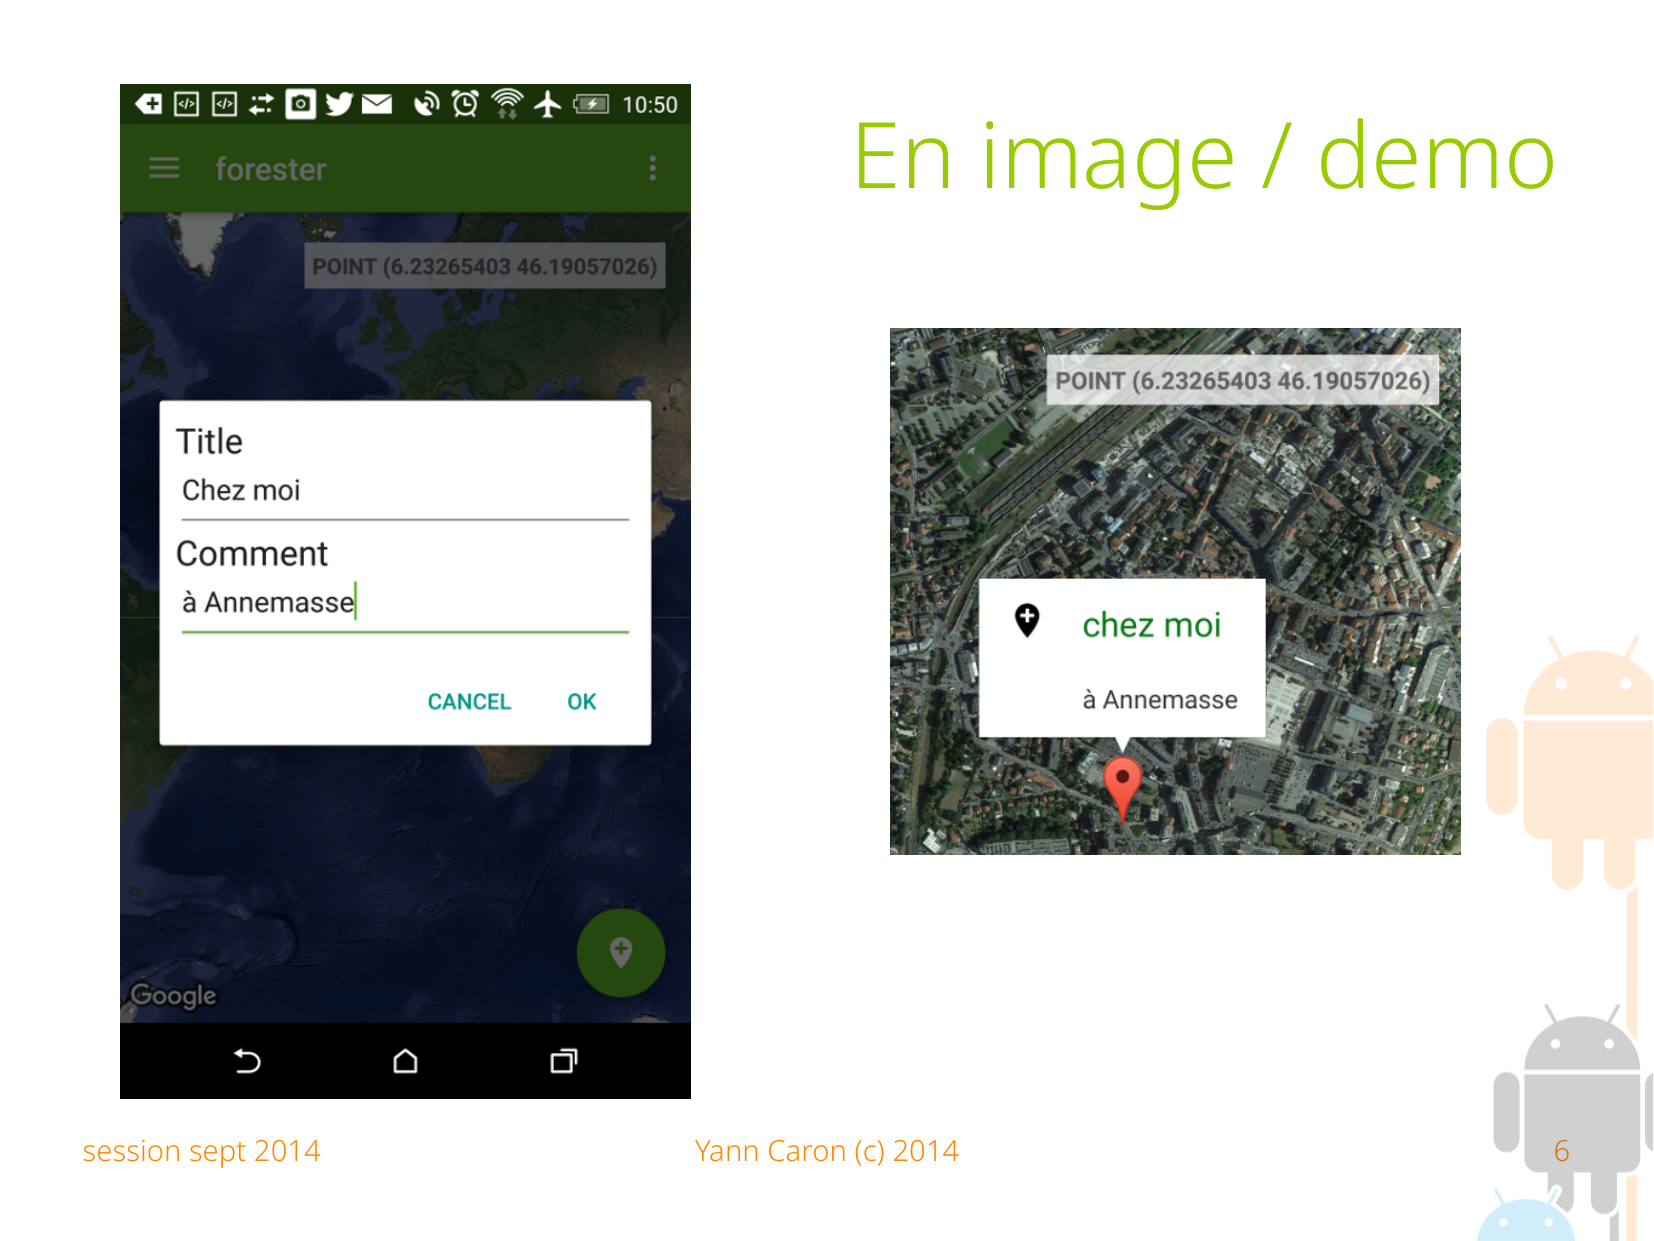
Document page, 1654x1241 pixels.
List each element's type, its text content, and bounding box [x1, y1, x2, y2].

picture [120, 84, 1654, 1241]
title En image / demo [840, 45, 1571, 261]
